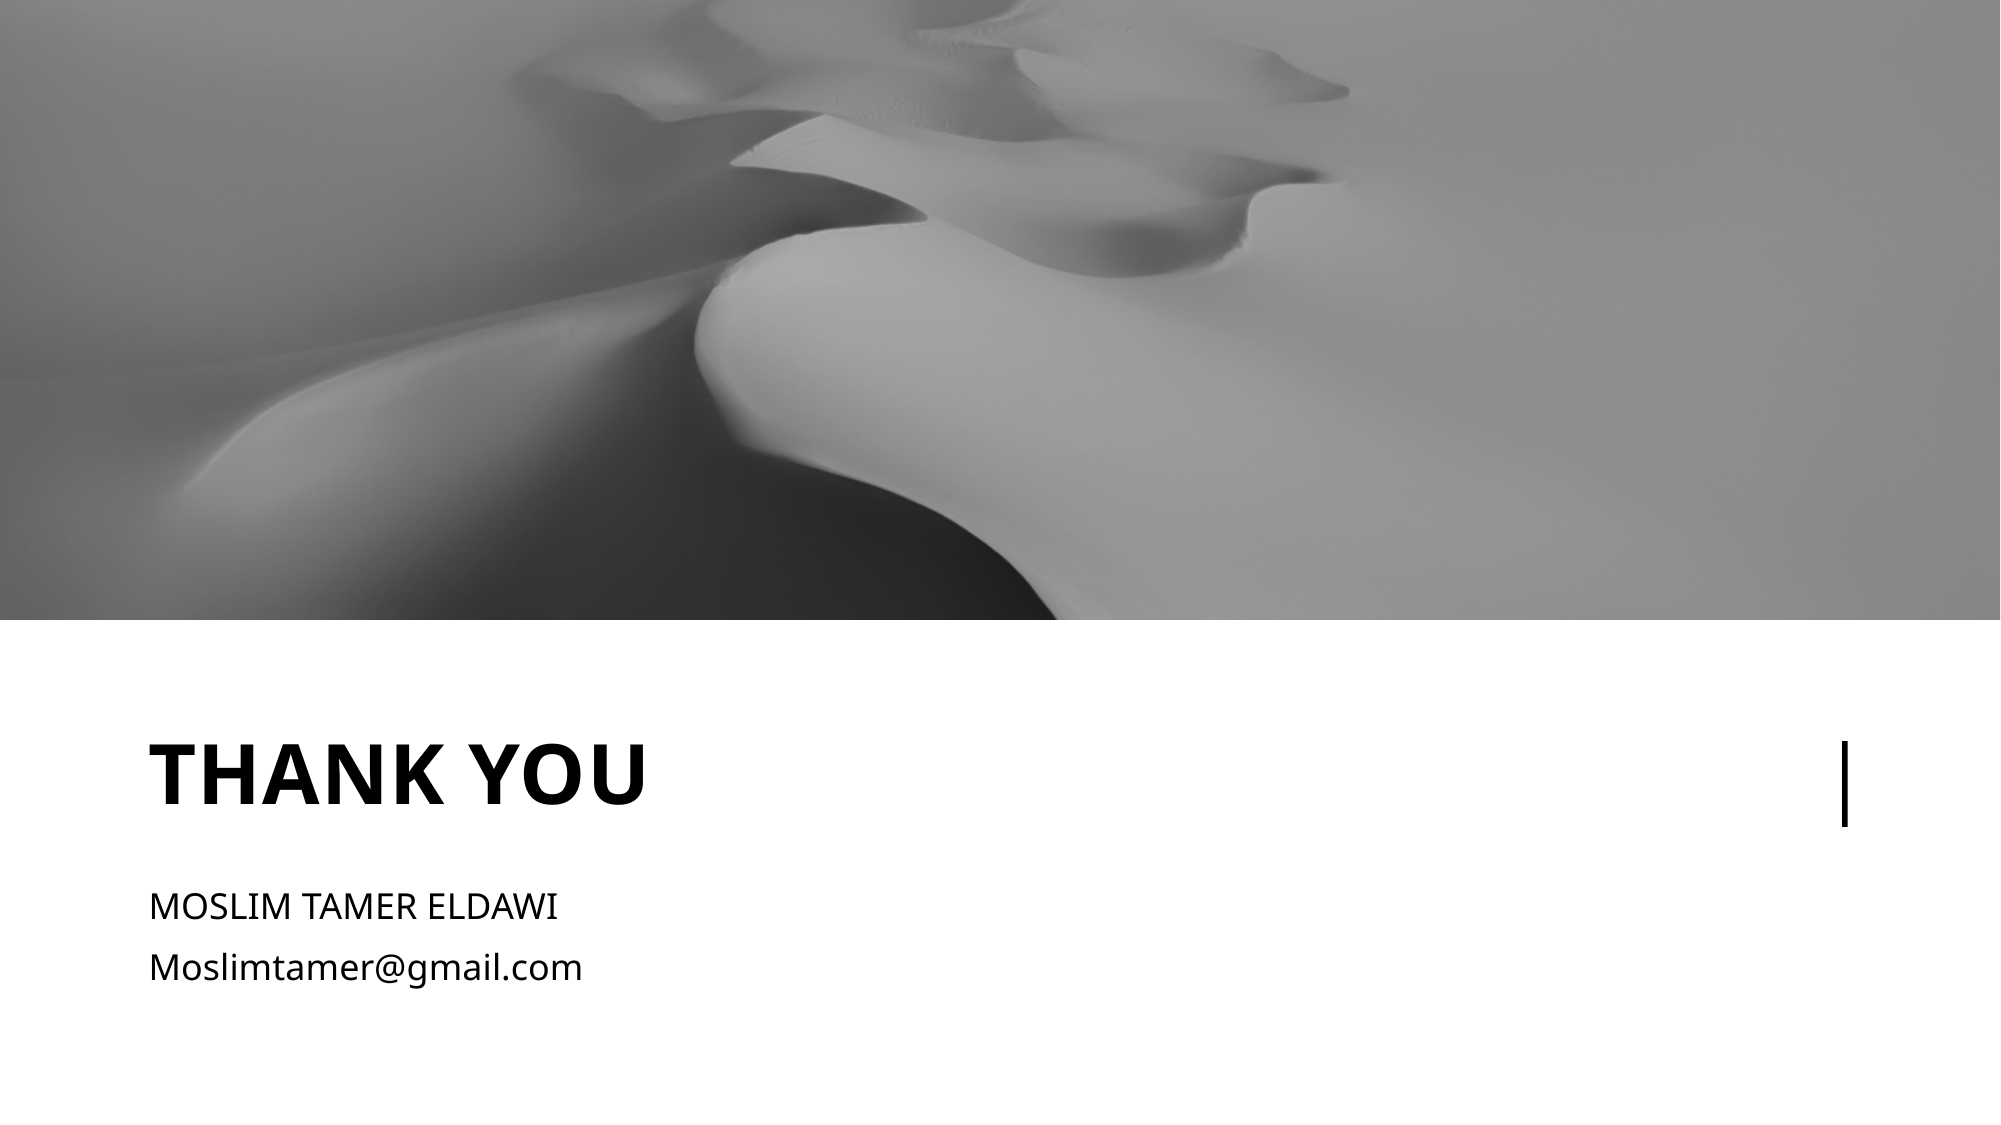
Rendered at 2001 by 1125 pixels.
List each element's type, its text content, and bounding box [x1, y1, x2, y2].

title Thank you [133, 725, 1853, 875]
picture [0, 0, 2000, 620]
subtitle MOSLIM TAMER ELDAWI Moslimtamer@gmail.com [133, 875, 1853, 996]
